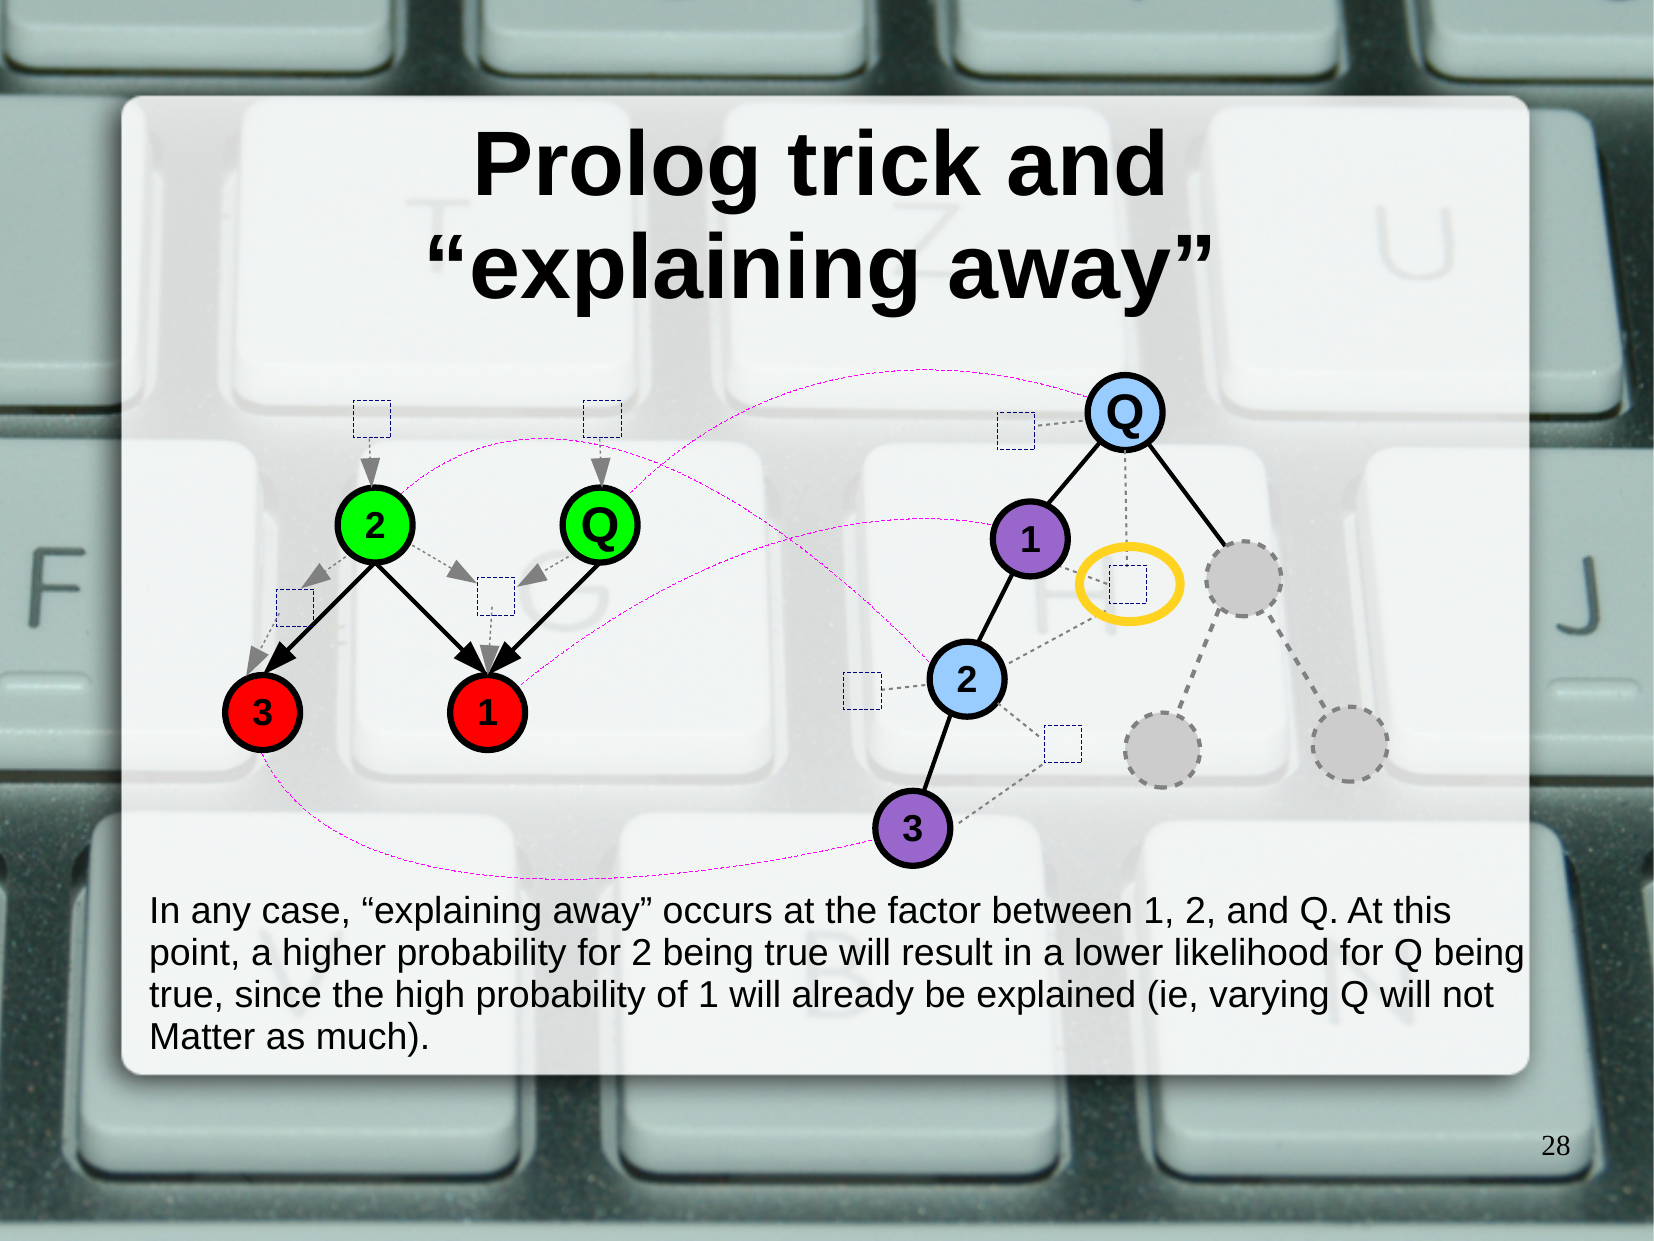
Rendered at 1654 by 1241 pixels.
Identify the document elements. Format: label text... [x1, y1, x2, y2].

text_box 2 [929, 641, 1005, 717]
text_box [1312, 706, 1388, 782]
text_box [1206, 541, 1282, 617]
text_box Q [1087, 375, 1163, 450]
text_box In any case, “explaining away” occurs at the factor between 1, 2, and Q. At this point, a higher probability for 2 being true will result in a lower likelihood for Q being true, since the high probability of 1 will already be explained (ie, varying Q will not Matter as much). [134, 882, 1539, 1066]
text_box 1 [450, 675, 526, 751]
text_box [1125, 712, 1201, 788]
title Prolog trick and “explaining away” [371, 112, 1272, 318]
picture [0, 0, 1654, 1241]
text_box 3 [875, 790, 951, 866]
text_box Q [562, 487, 638, 563]
text_box 1 [992, 501, 1068, 577]
text_box 3 [225, 675, 301, 751]
text_box 2 [337, 487, 413, 563]
